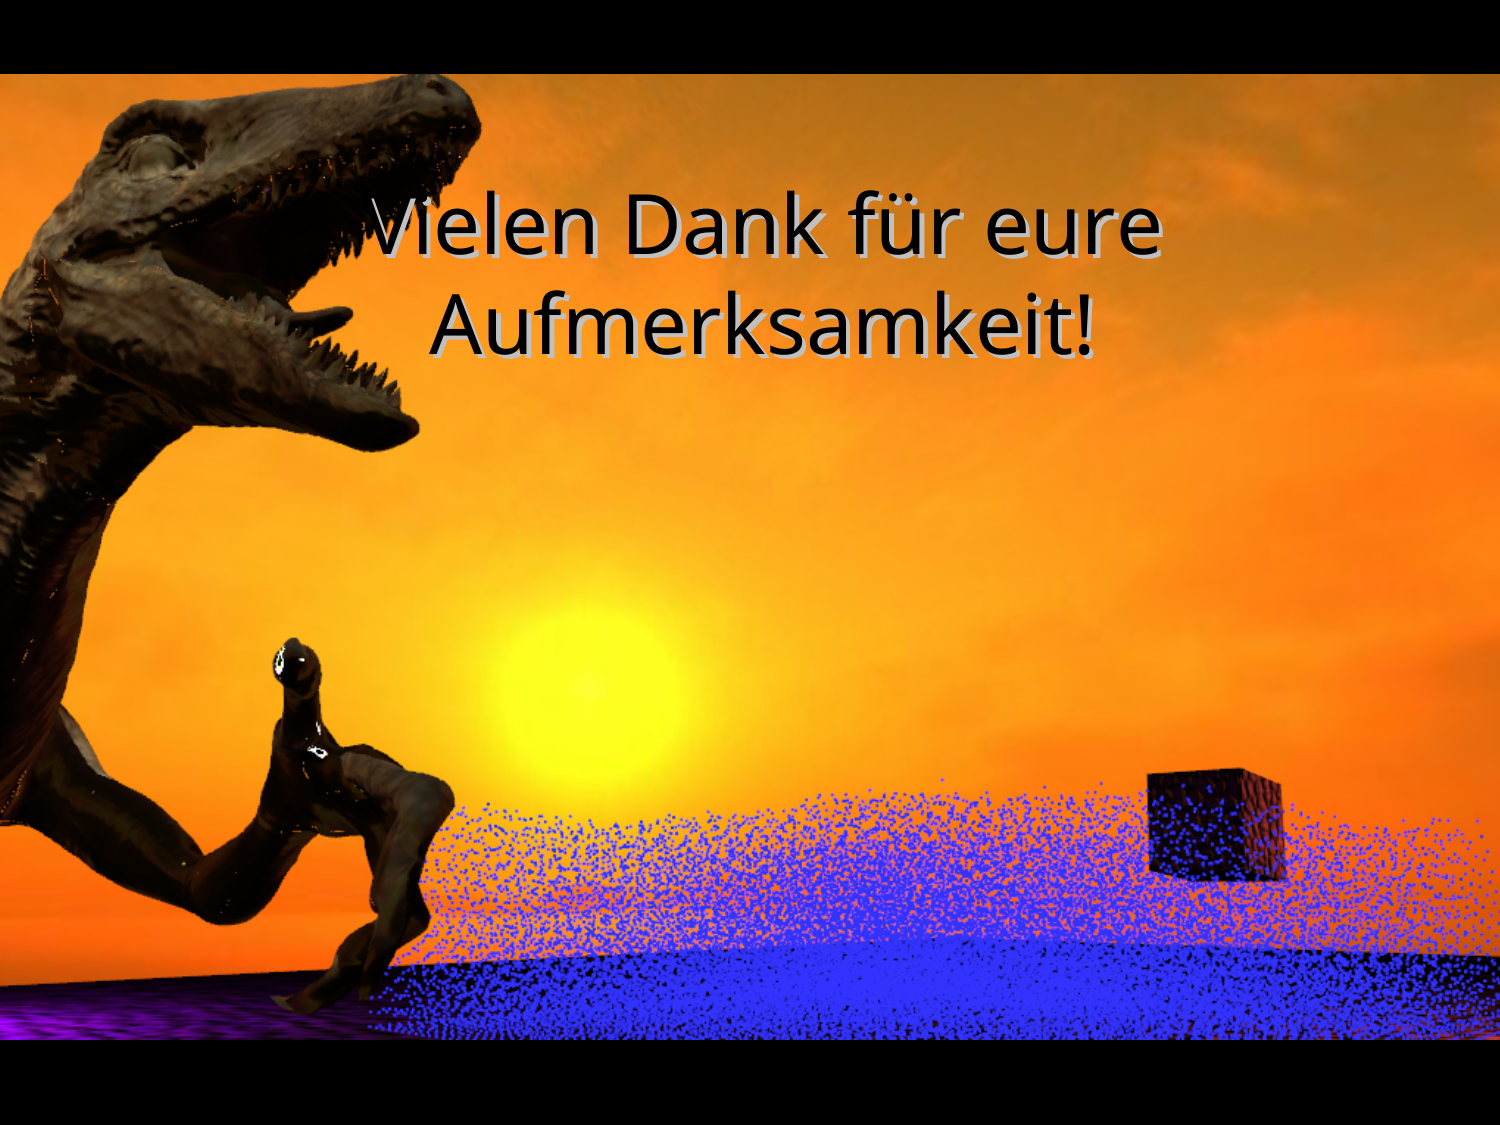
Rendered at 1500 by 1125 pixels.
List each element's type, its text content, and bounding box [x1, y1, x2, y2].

picture [0, 74, 1500, 1040]
text_box Vielen Dank für eure Aufmerksamkeit! [219, 177, 1307, 365]
